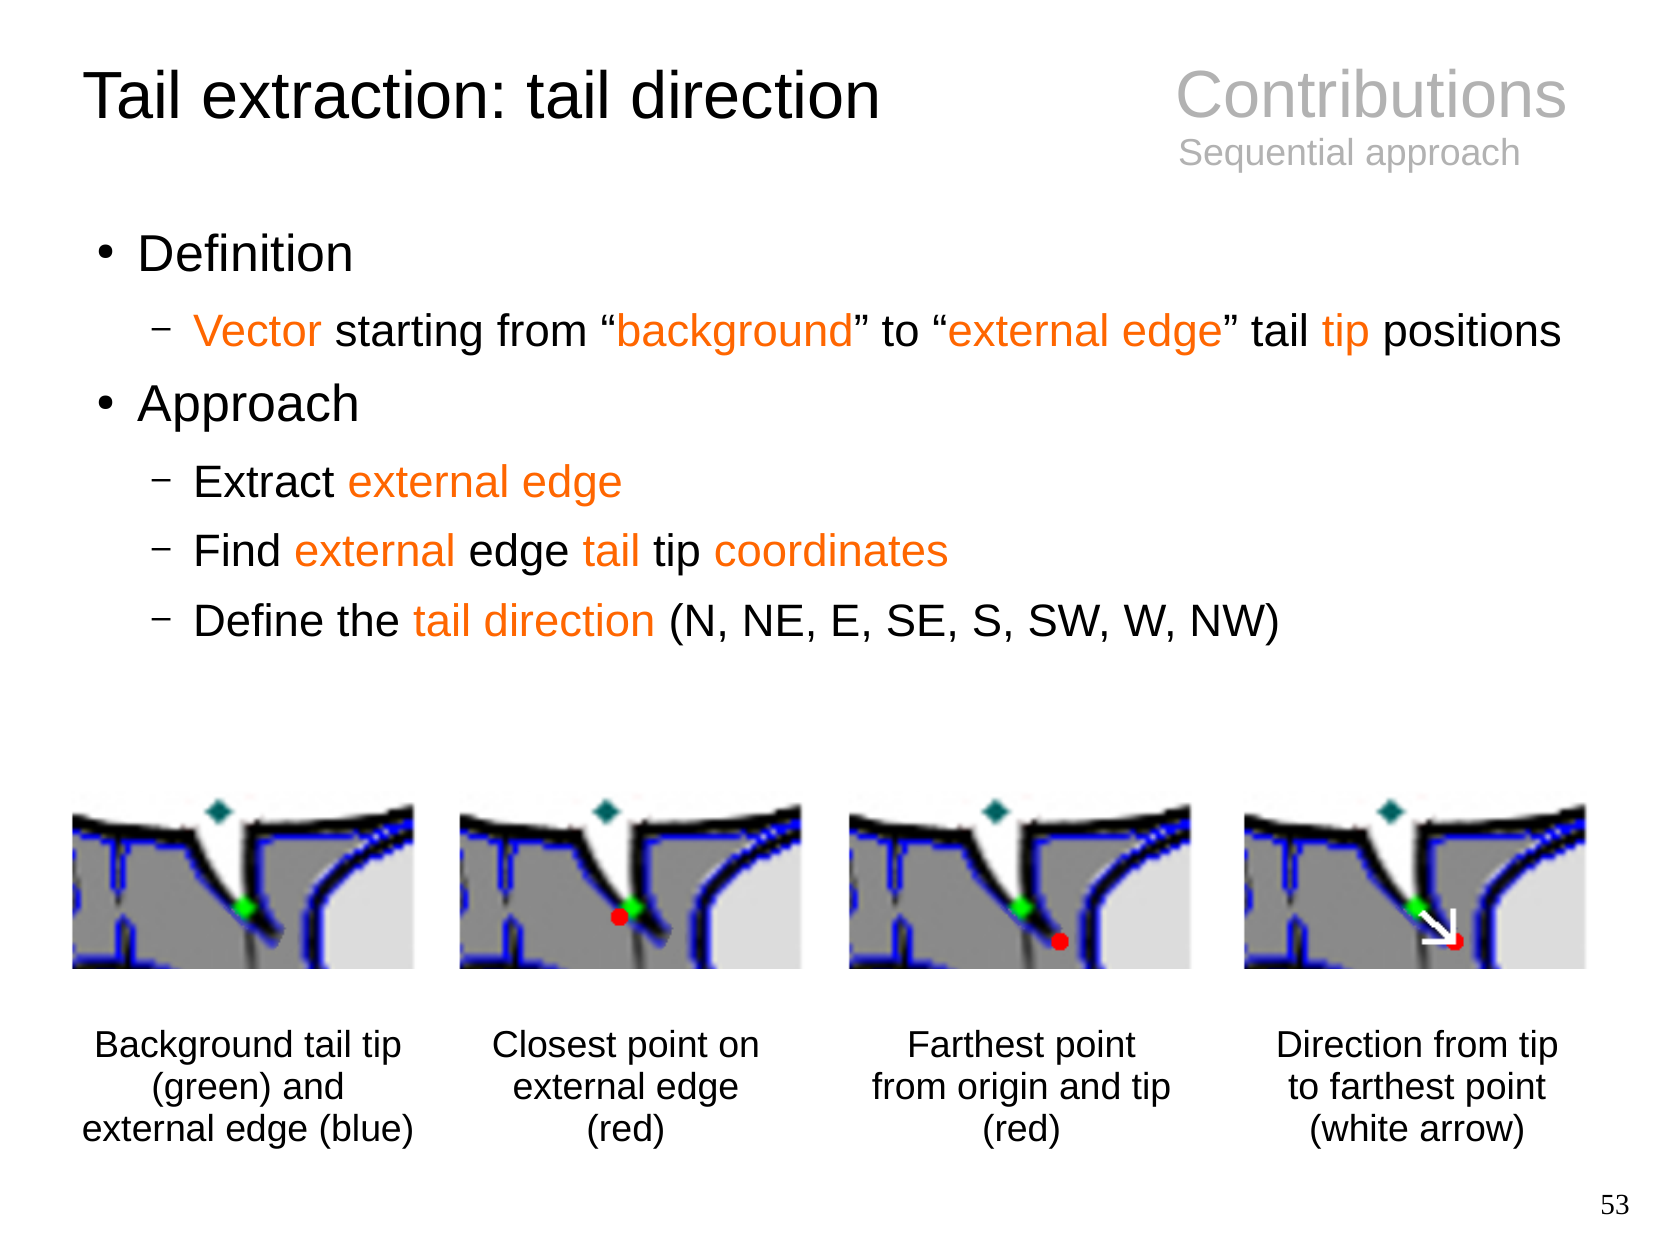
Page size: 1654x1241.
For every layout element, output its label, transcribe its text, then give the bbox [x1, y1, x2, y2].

text_box Farthest point from origin and tip (red) [850, 1015, 1193, 1157]
text_box Closest point on external edge (red) [466, 1015, 786, 1157]
title Tail extraction: tail direction [82, 49, 1571, 142]
text_box Direction from tip to farthest point (white arrow) [1246, 1015, 1589, 1157]
picture [52, 791, 1602, 969]
list Definition Vector starting from “background” to “external edge” tail tip positions Approach Extract external edge Find external edge tail tip coordinates Define the tail direction (N, NE, E, SE, S, SW, W, NW) [82, 224, 1571, 686]
text_box Background tail tip (green) and external edge (blue) [64, 1015, 432, 1157]
